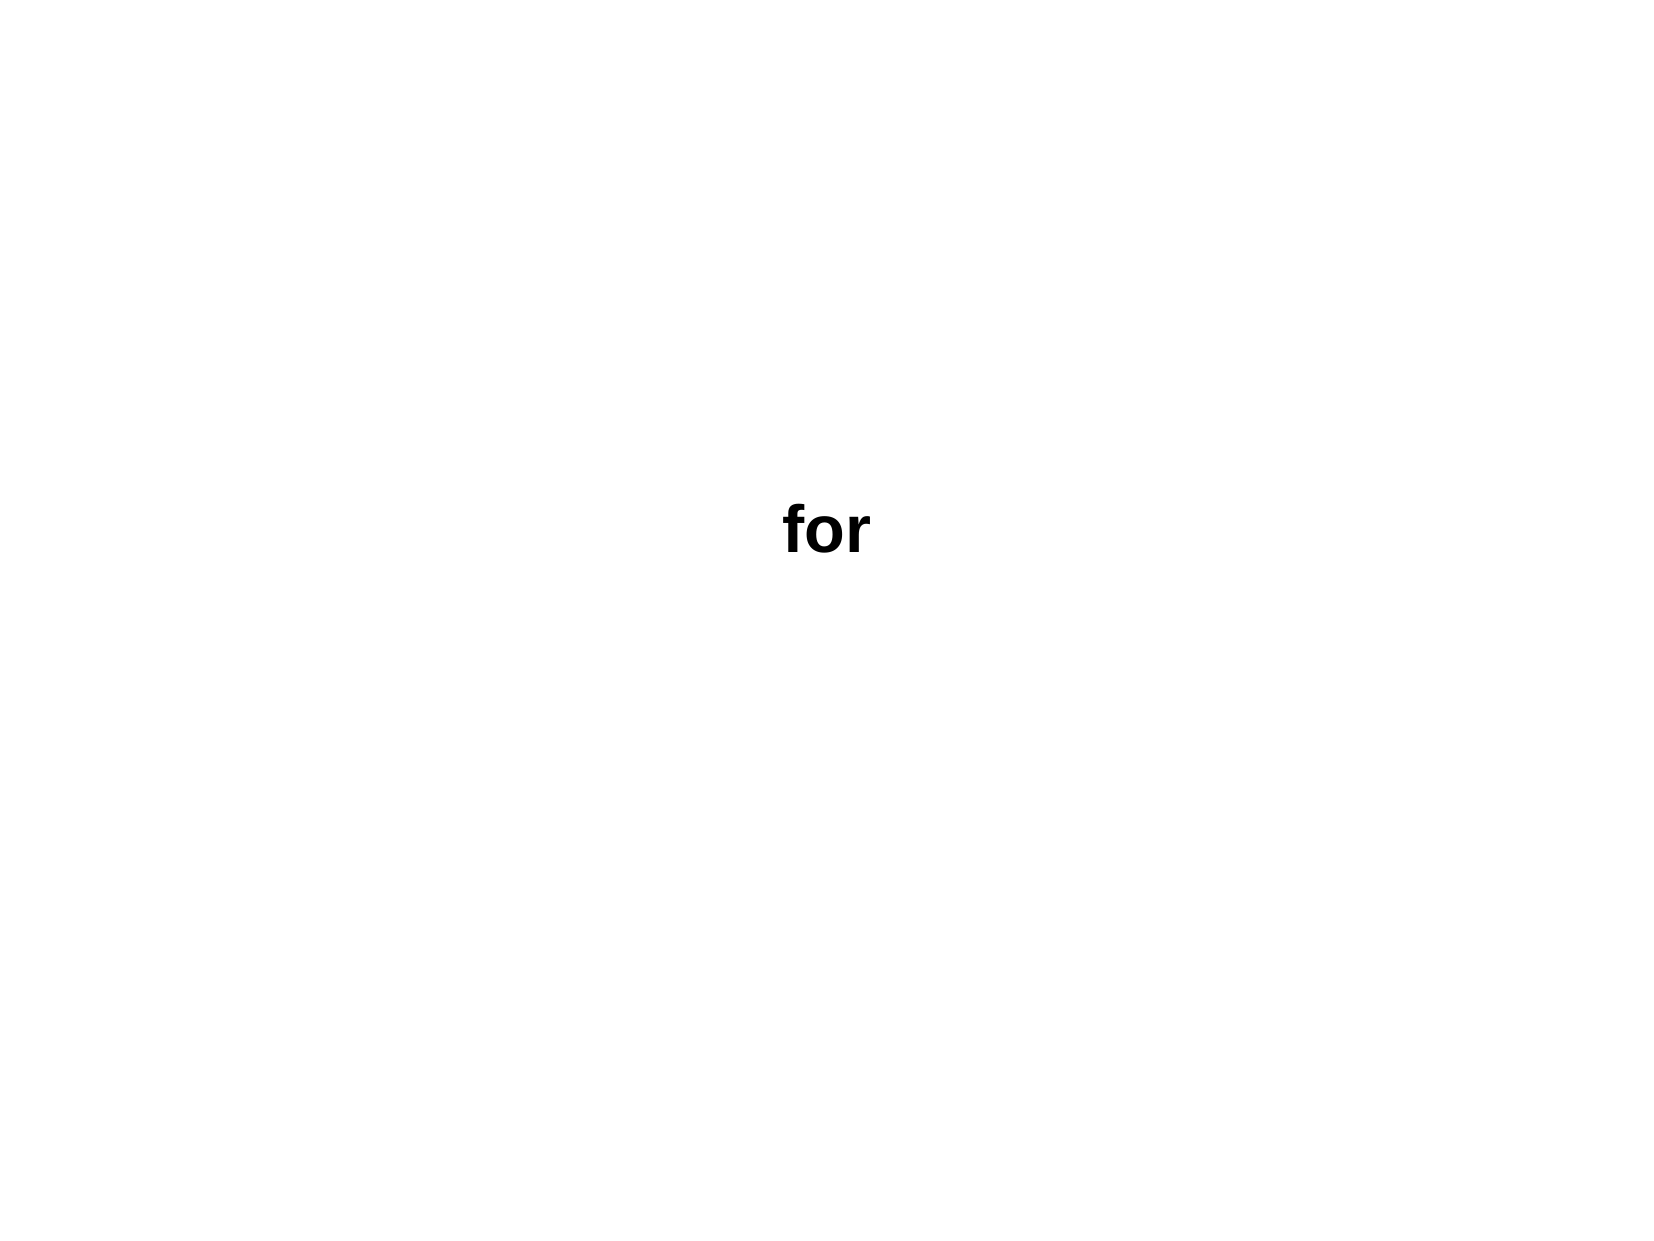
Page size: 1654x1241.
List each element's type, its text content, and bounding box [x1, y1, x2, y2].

subtitle for [82, 49, 1571, 1010]
